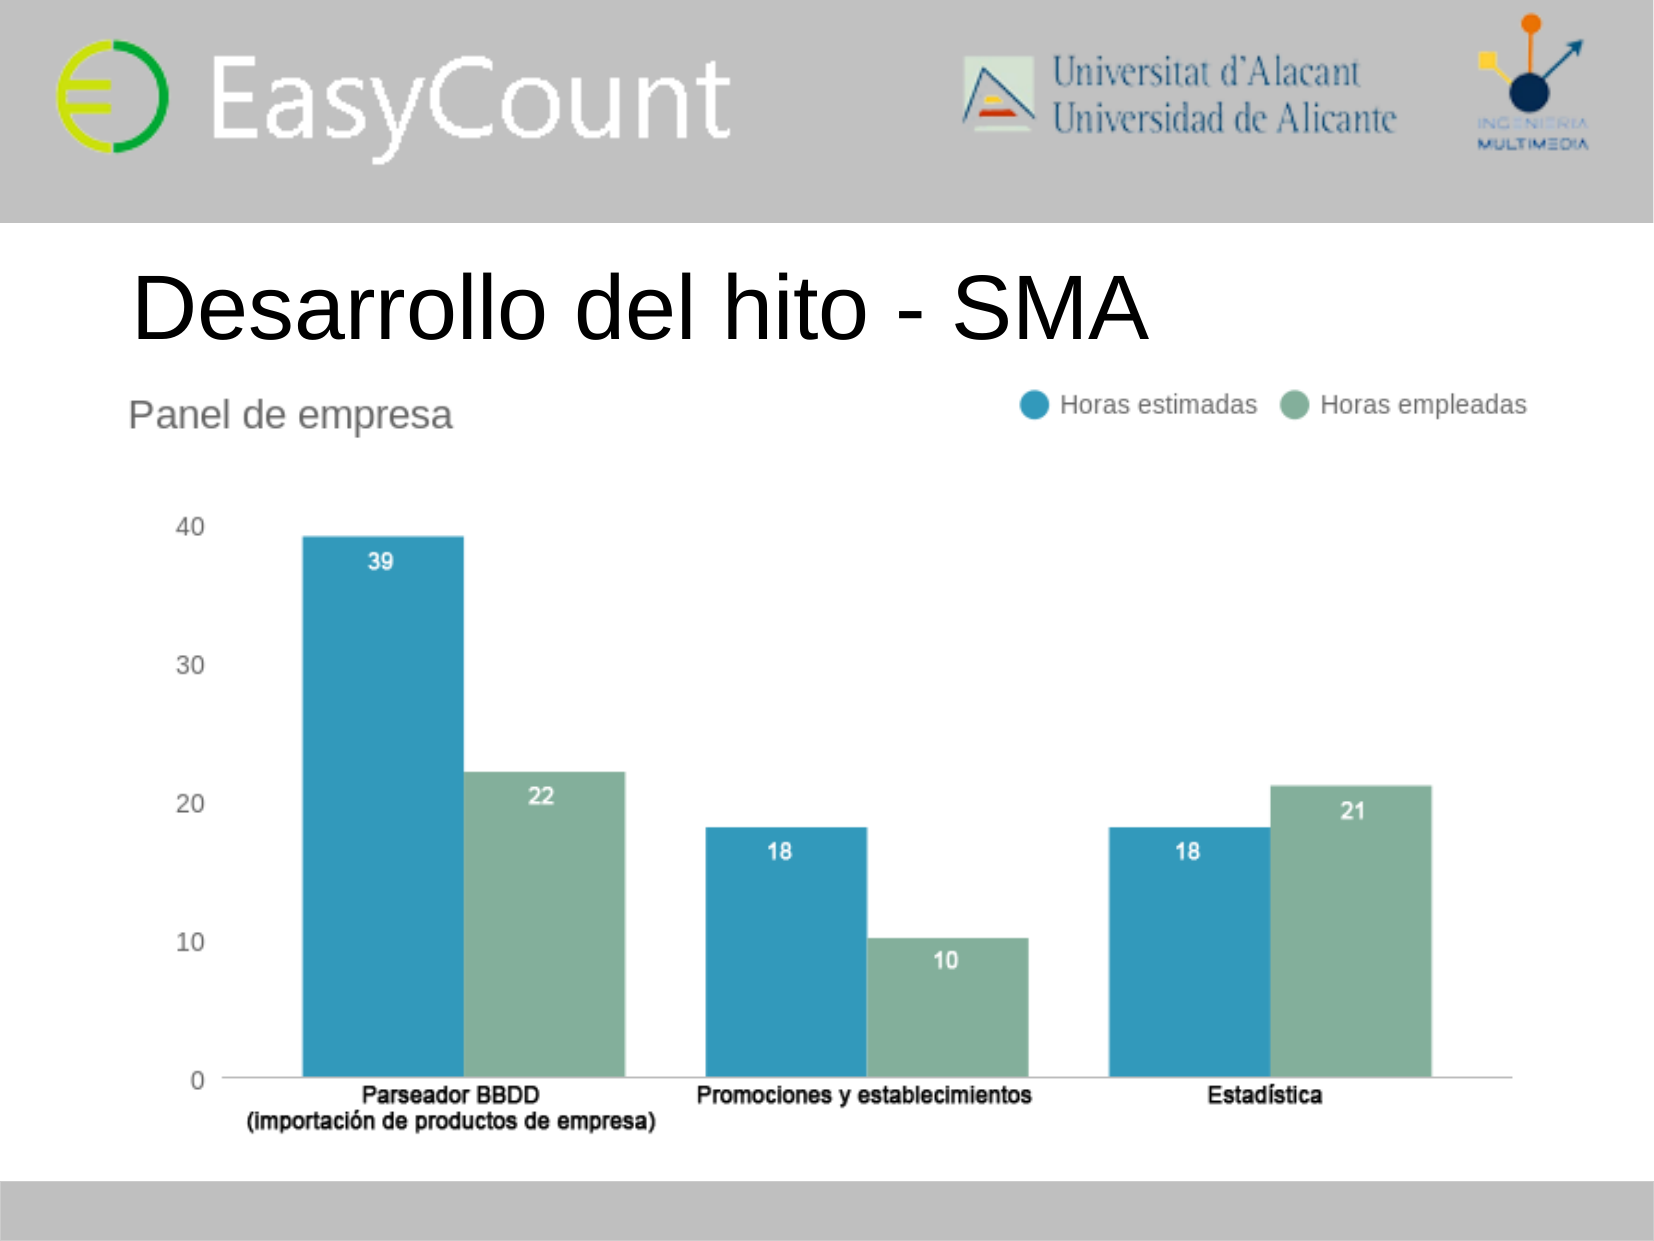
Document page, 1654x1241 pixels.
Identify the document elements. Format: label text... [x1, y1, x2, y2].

picture [0, 0, 1654, 223]
text_box [0, 1181, 1654, 1241]
text_box Desarrollo del hito - SMA [116, 248, 1167, 342]
picture [82, 342, 1559, 1173]
